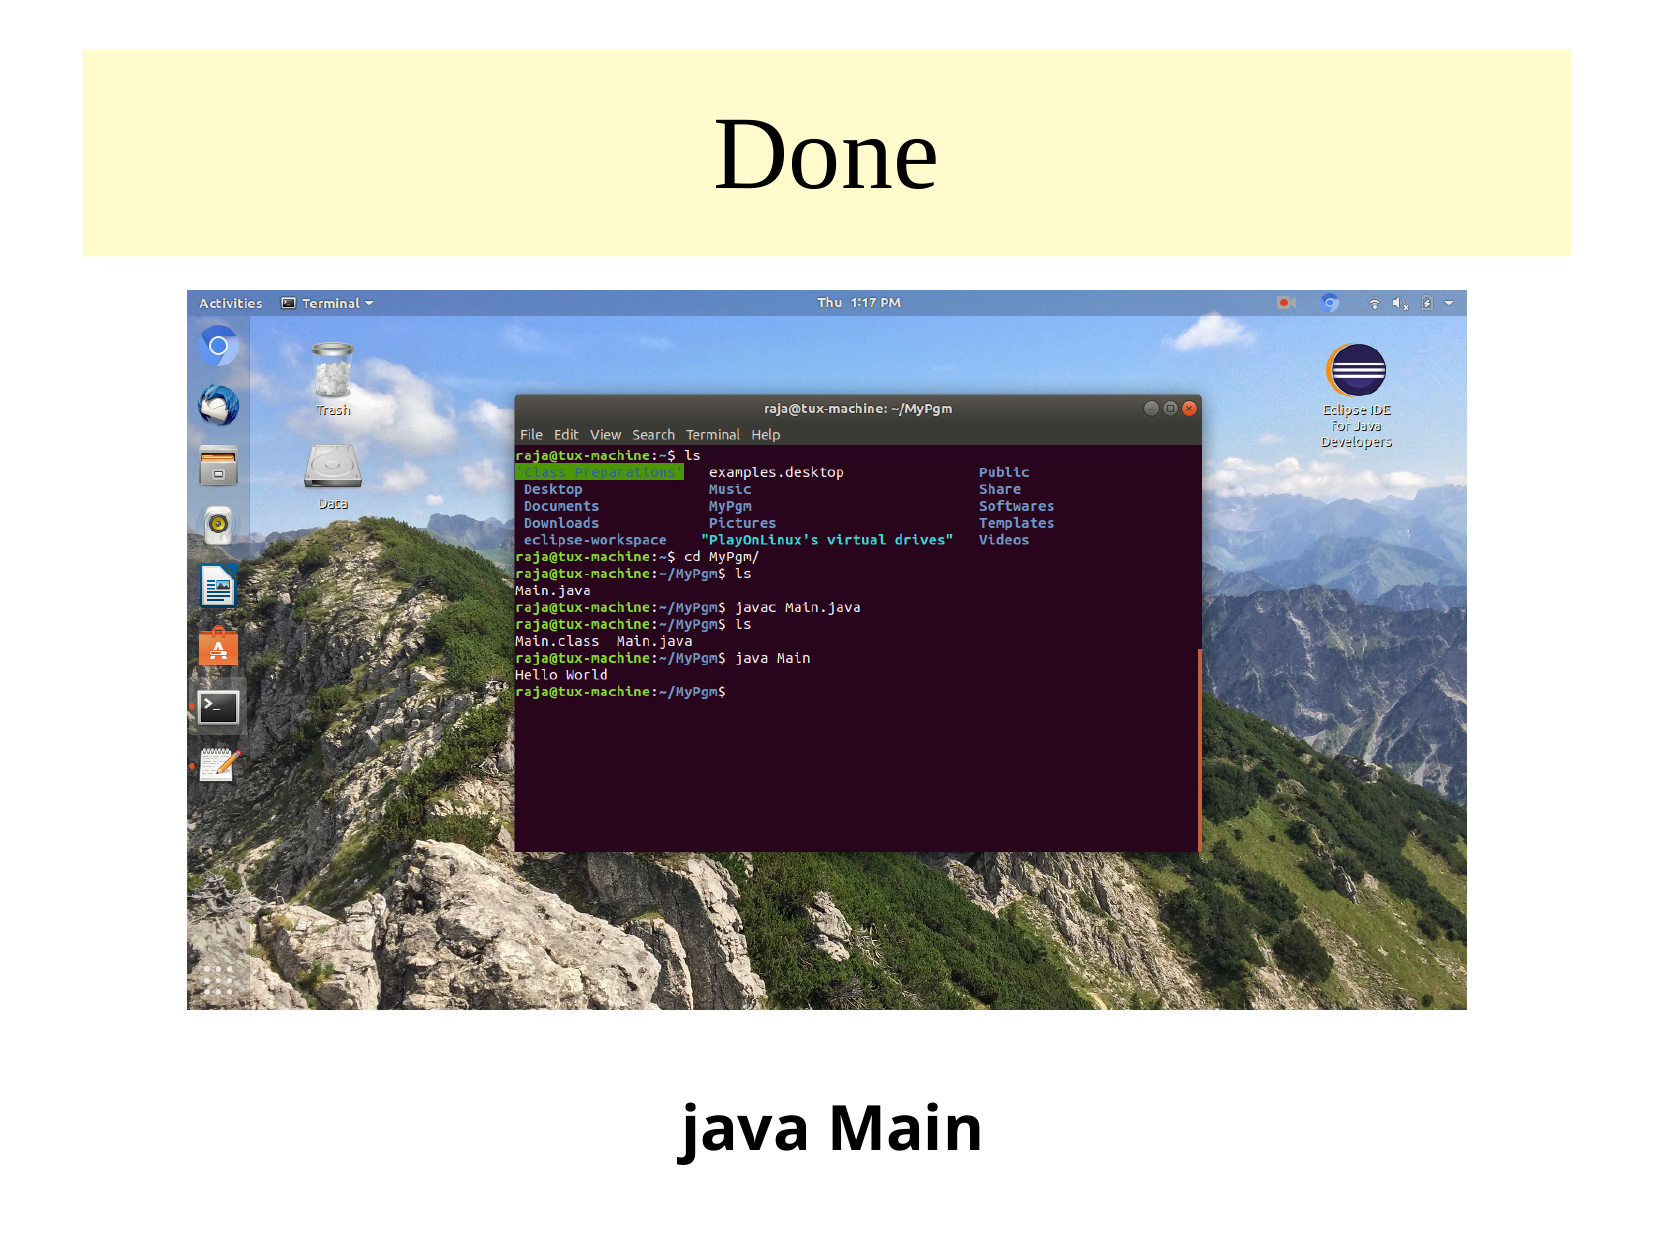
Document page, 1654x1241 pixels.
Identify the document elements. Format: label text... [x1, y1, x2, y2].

title Done [82, 49, 1571, 257]
title java Main [330, 1071, 1335, 1182]
picture [187, 290, 1467, 1010]
